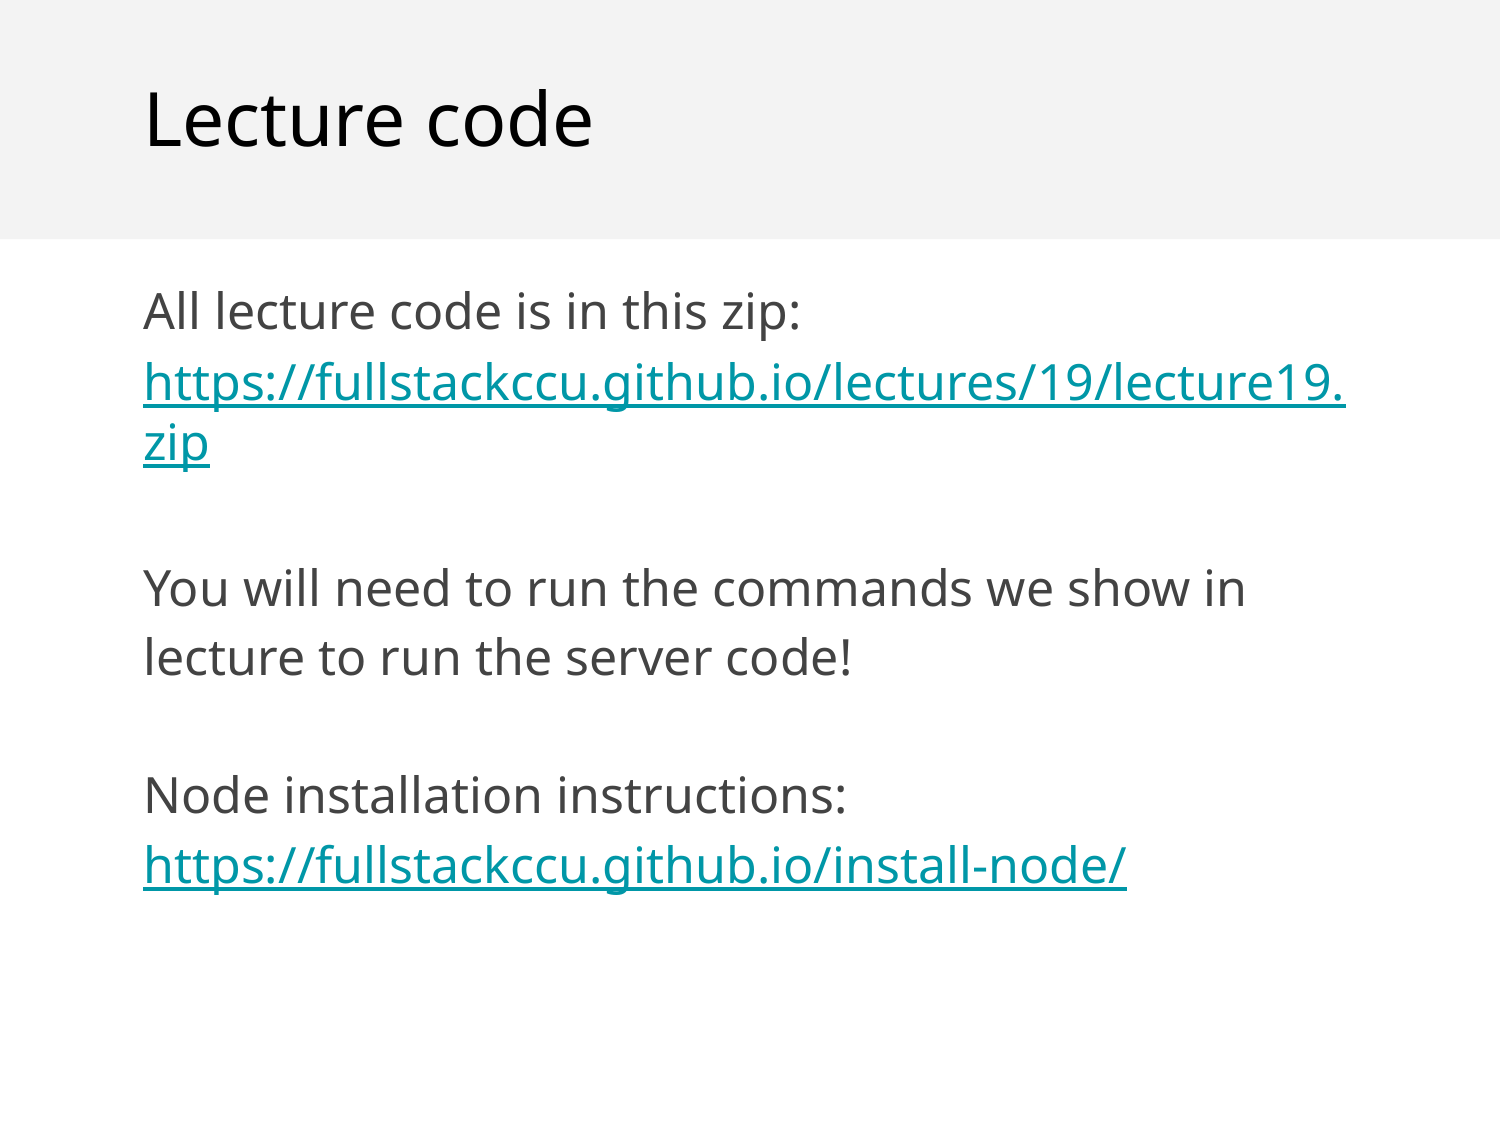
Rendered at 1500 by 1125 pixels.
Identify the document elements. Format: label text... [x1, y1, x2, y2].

list All lecture code is in this zip: https://fullstackccu.github.io/lectures/19/lecture19.zip You will need to run the commands we show in lecture to run the server code! Node installation instructions: https://fullstackccu.github.io/install-node/ [128, 255, 1372, 1004]
title Lecture code [128, 56, 1372, 183]
